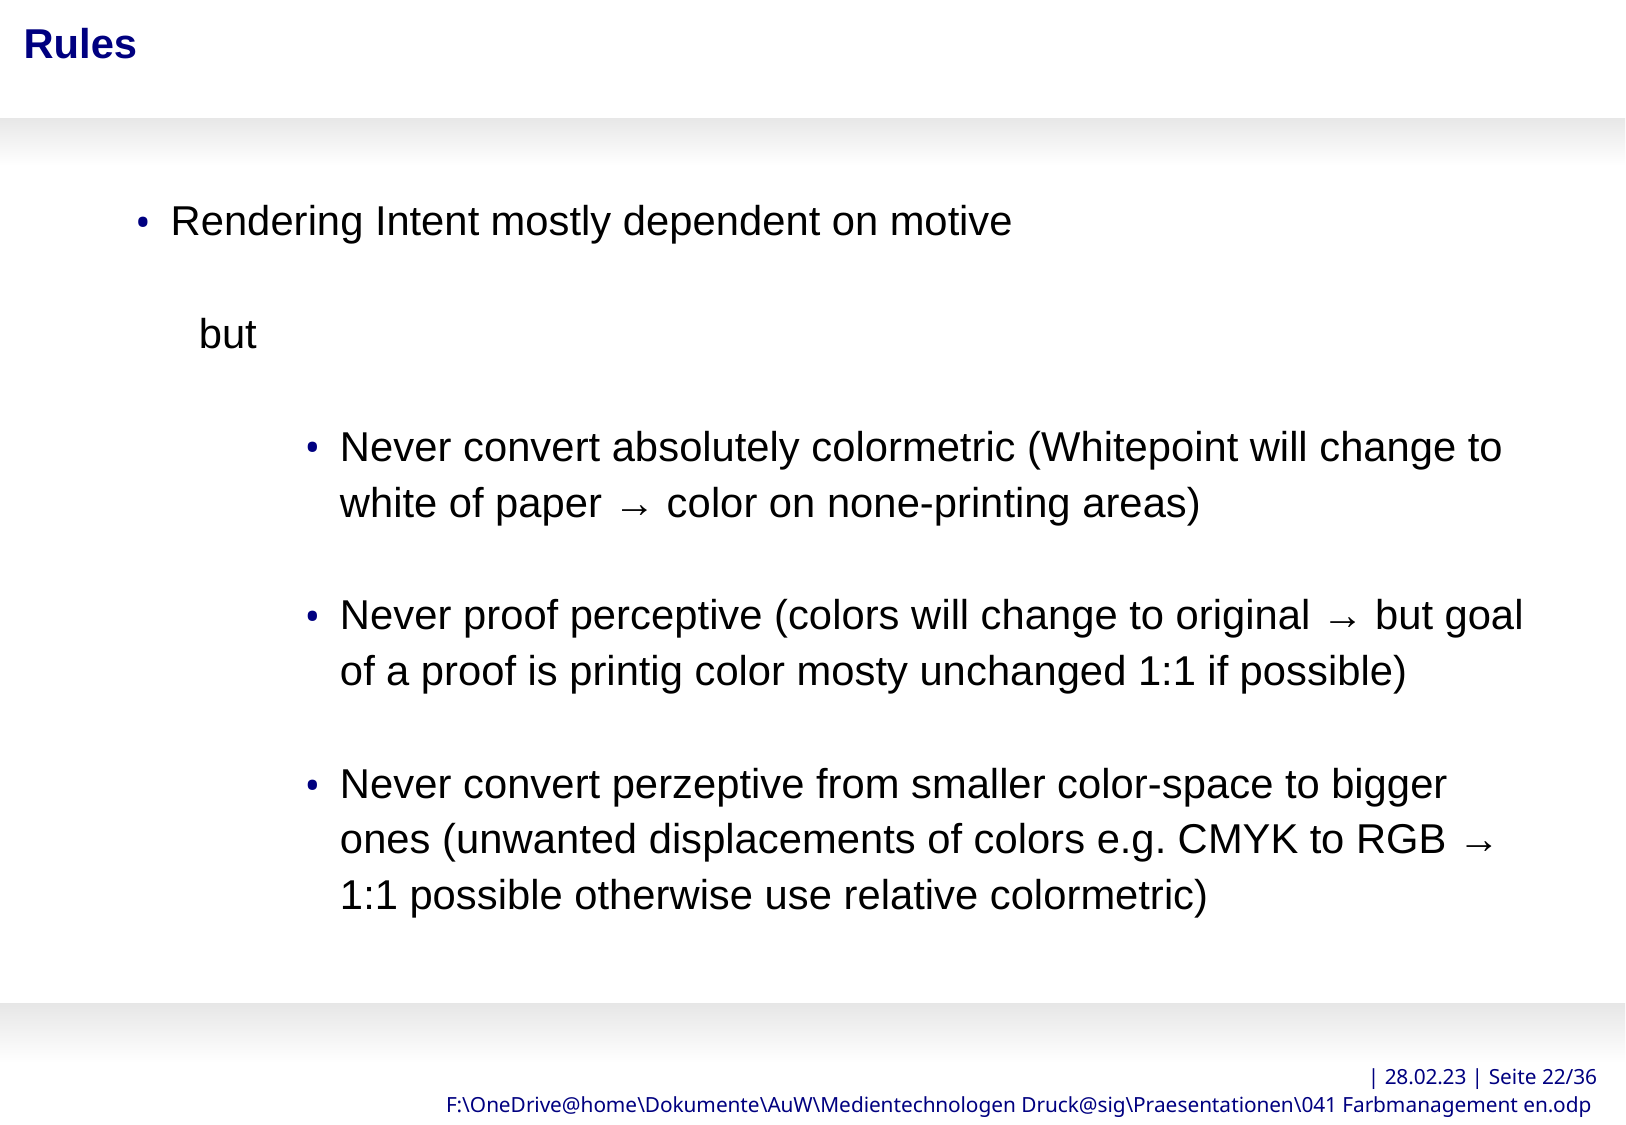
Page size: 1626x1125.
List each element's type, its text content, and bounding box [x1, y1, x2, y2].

title Rules [23, 11, 1600, 130]
list Rendering Intent mostly dependent on motive but Never convert absolutely colormetric (Whitepoint will change to white of paper → color on none-printing areas) Never proof perceptive (colors will change to original → but goal of a proof is printig color mosty unchanged 1:1 if possible) Never convert perzeptive from smaller color-space to bigger ones (unwanted displacements of colors e.g. CMYK to RGB → 1:1 possible otherwise use relative colormetric) [88, 188, 1542, 914]
